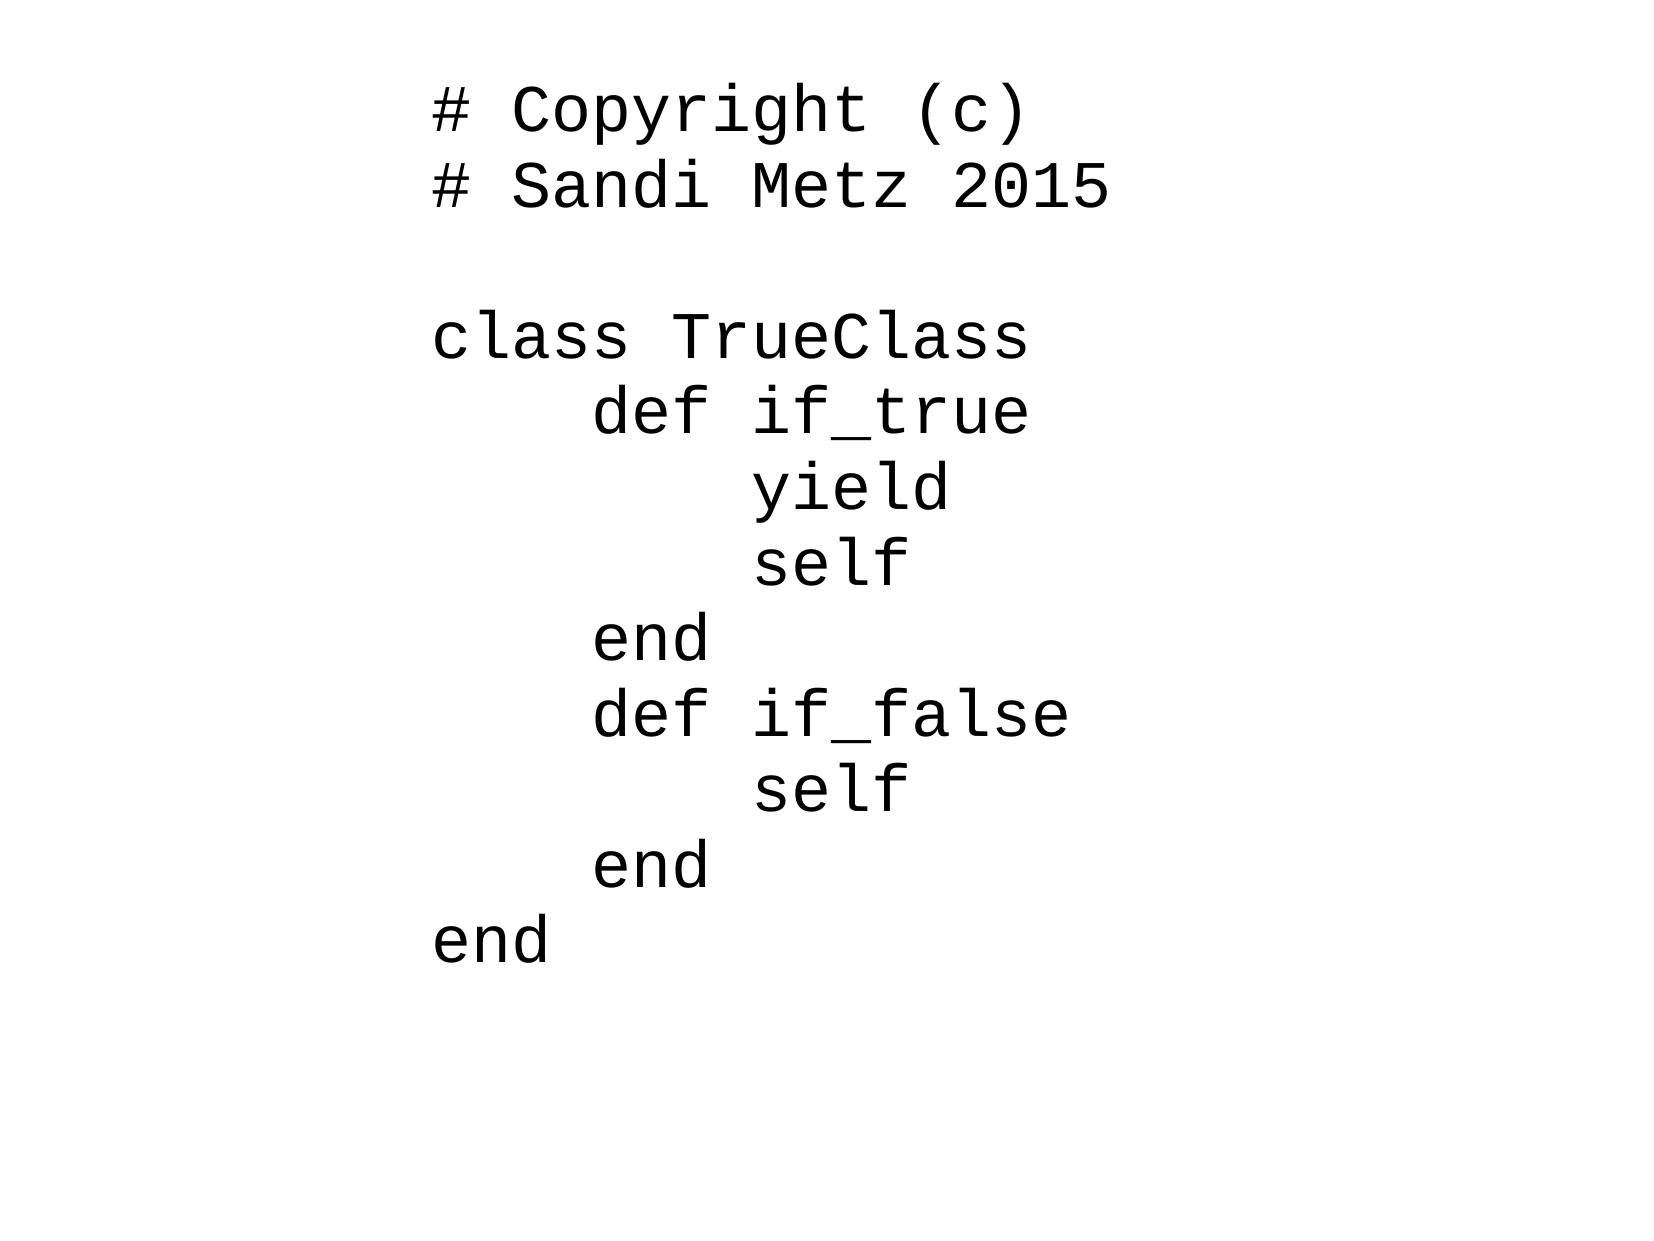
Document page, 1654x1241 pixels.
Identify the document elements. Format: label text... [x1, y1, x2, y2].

subtitle # Copyright (c) # Sandi Metz 2015 class TrueClass def if_true yield self end def if_false self end end [431, 49, 1222, 1010]
